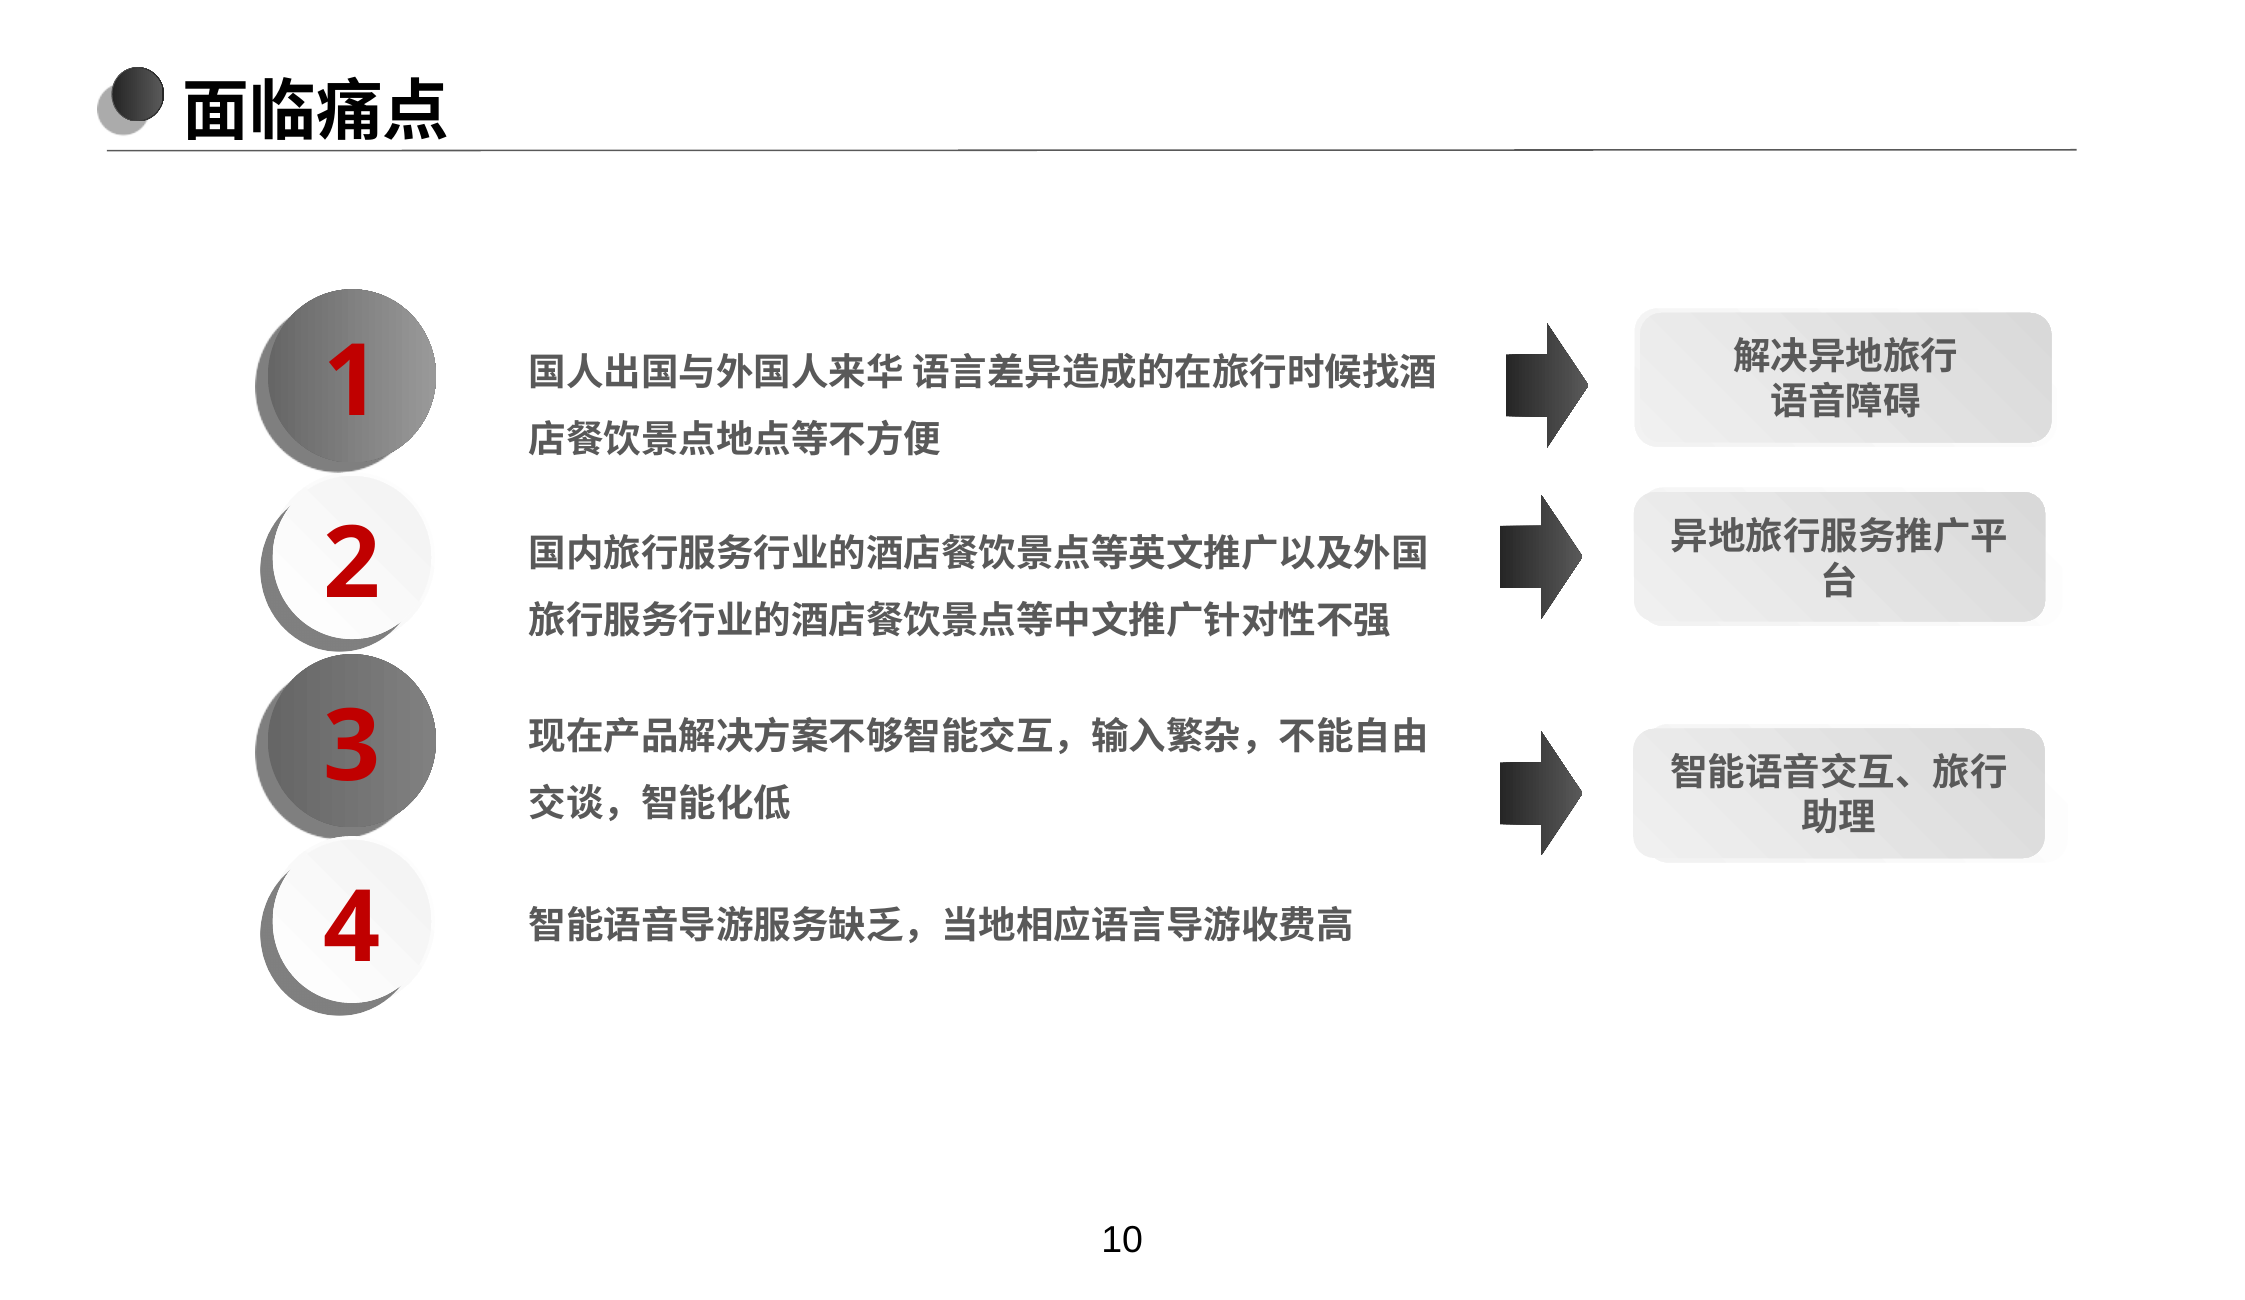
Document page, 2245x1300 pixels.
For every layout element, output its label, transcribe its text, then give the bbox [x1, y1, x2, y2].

text_box [1499, 494, 1583, 619]
text_box 10 [1086, 1210, 1158, 1268]
text_box [1649, 487, 2063, 626]
text_box 4 [272, 839, 432, 1003]
text_box [111, 67, 164, 122]
text_box 2 [272, 476, 432, 640]
text_box [1634, 308, 2057, 447]
text_box [269, 472, 435, 643]
text_box [1656, 724, 2068, 863]
text_box [1499, 731, 1583, 856]
text_box 面临痛点 [196, 102, 203, 122]
text_box 国人出国与外国人来华 语言差异造成的在旅行时候找酒店餐饮景点地点等不方便 [505, 314, 1475, 449]
text_box [1505, 323, 1589, 448]
text_box 异地旅行服务推广平台 [1633, 492, 2046, 622]
text_box 智能语音导游服务缺乏，当地相应语言导游收费高 [505, 889, 1475, 1025]
text_box 解决异地旅行 语音障碍 [1640, 312, 2052, 443]
text_box 1 [267, 289, 436, 463]
text_box 现在产品解决方案不够智能交互，输入繁杂，不能自由交谈，智能化低 [505, 677, 1454, 813]
text_box 面临痛点 [227, 102, 234, 122]
text_box 国内旅行服务行业的酒店餐饮景点等英文推广以及外国旅行服务行业的酒店餐饮景点等中文推广针对性不强 [505, 494, 1475, 630]
text_box [269, 836, 435, 1007]
text_box 3 [267, 654, 436, 828]
text_box 智能语音交互、旅行助理 [1633, 728, 2045, 859]
text_box 面临痛点 [165, 59, 597, 122]
